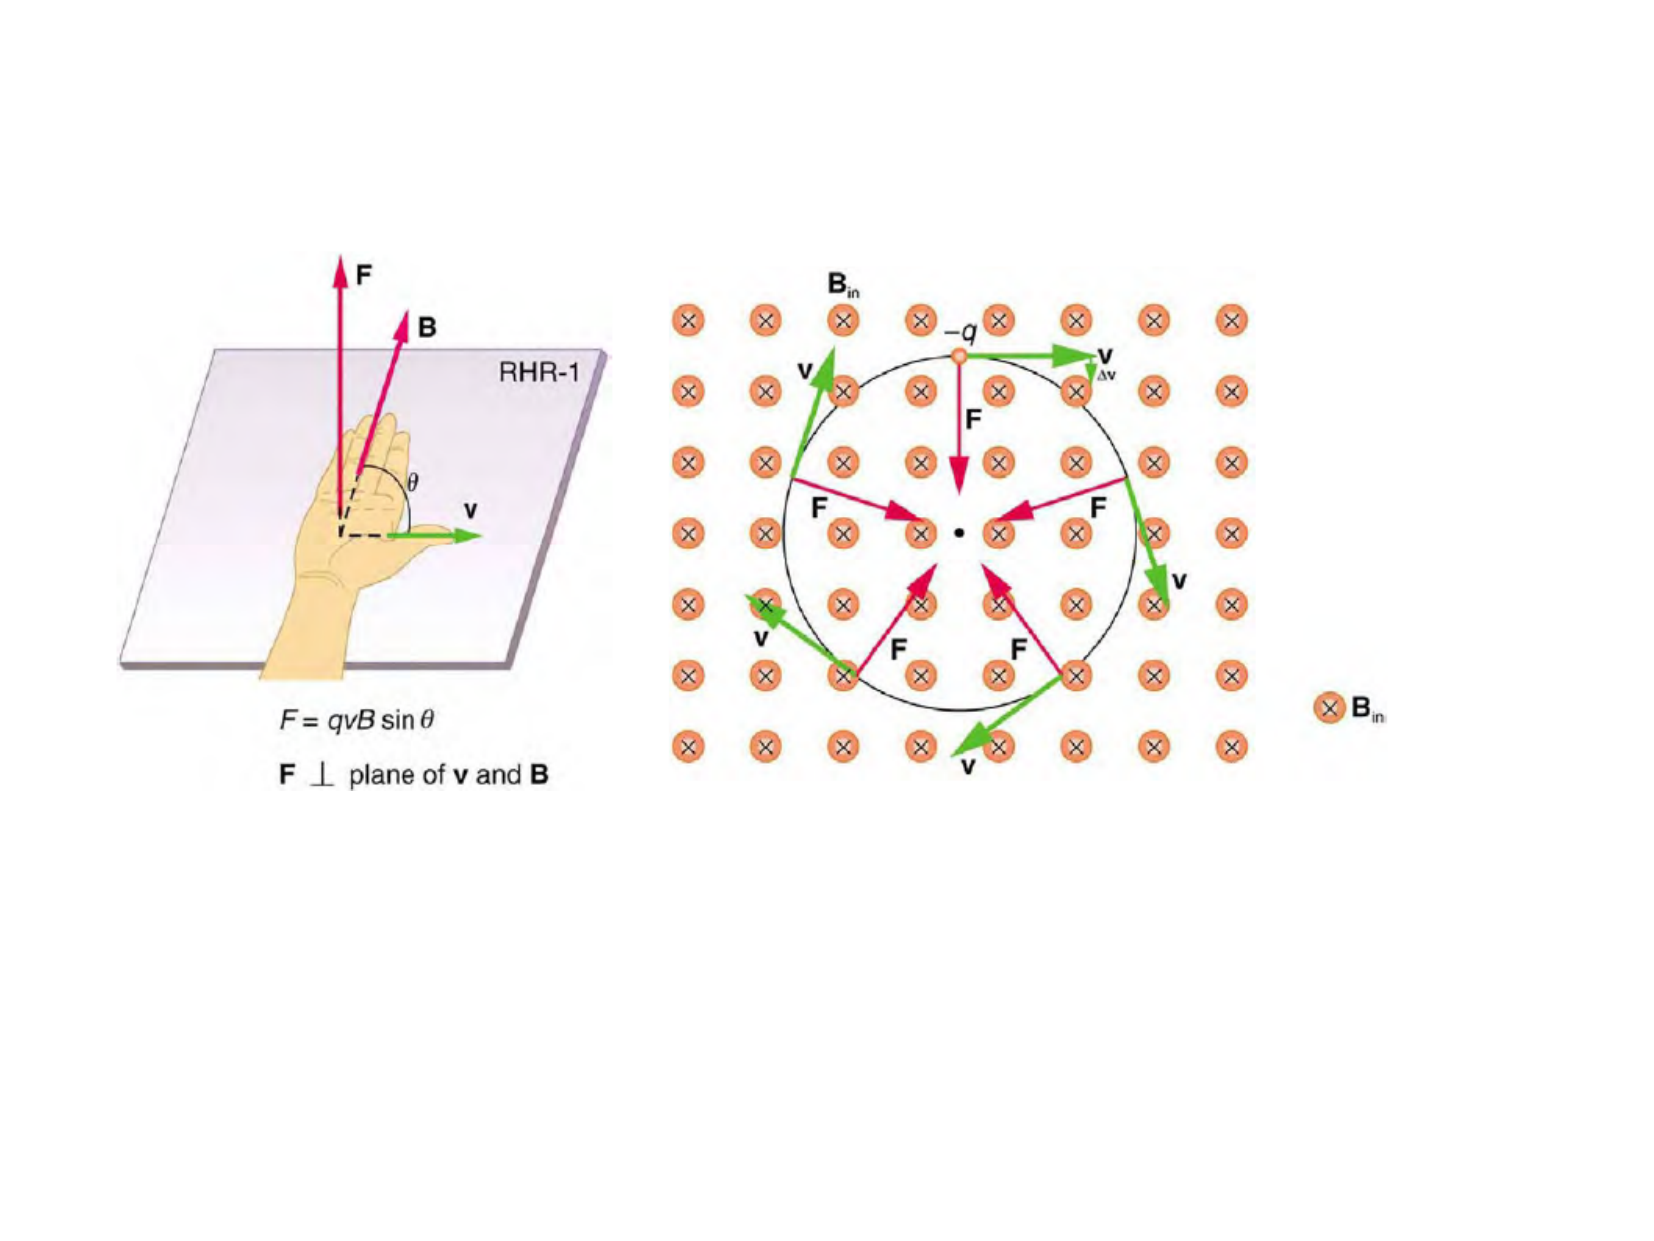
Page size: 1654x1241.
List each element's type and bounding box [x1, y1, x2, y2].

picture [106, 247, 625, 791]
picture [657, 259, 1406, 784]
